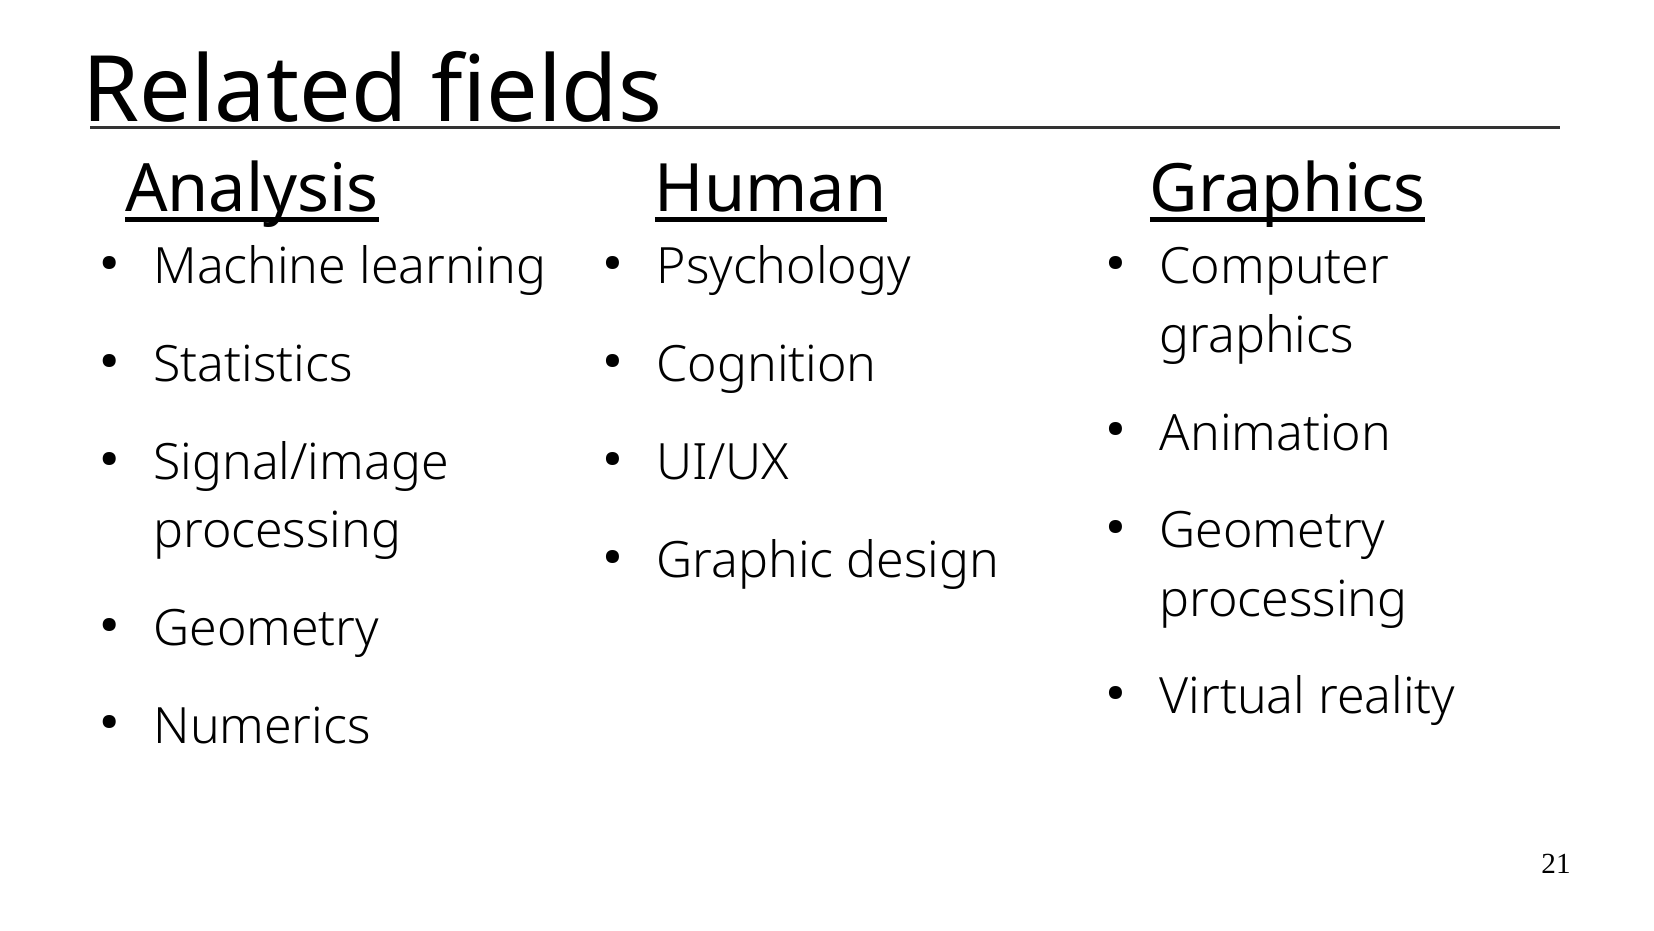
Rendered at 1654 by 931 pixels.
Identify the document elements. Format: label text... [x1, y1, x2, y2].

list Computer graphics Animation Geometry processing Virtual reality [1088, 230, 1569, 906]
text_box Analysis [110, 133, 405, 230]
title Related fields [82, 32, 1571, 140]
list Psychology Cognition UI/UX Graphic design [585, 230, 1065, 906]
text_box Human [640, 133, 924, 230]
list Machine learning Statistics Signal/image processing Geometry Numerics [82, 230, 562, 906]
text_box Graphics [1135, 133, 1458, 230]
